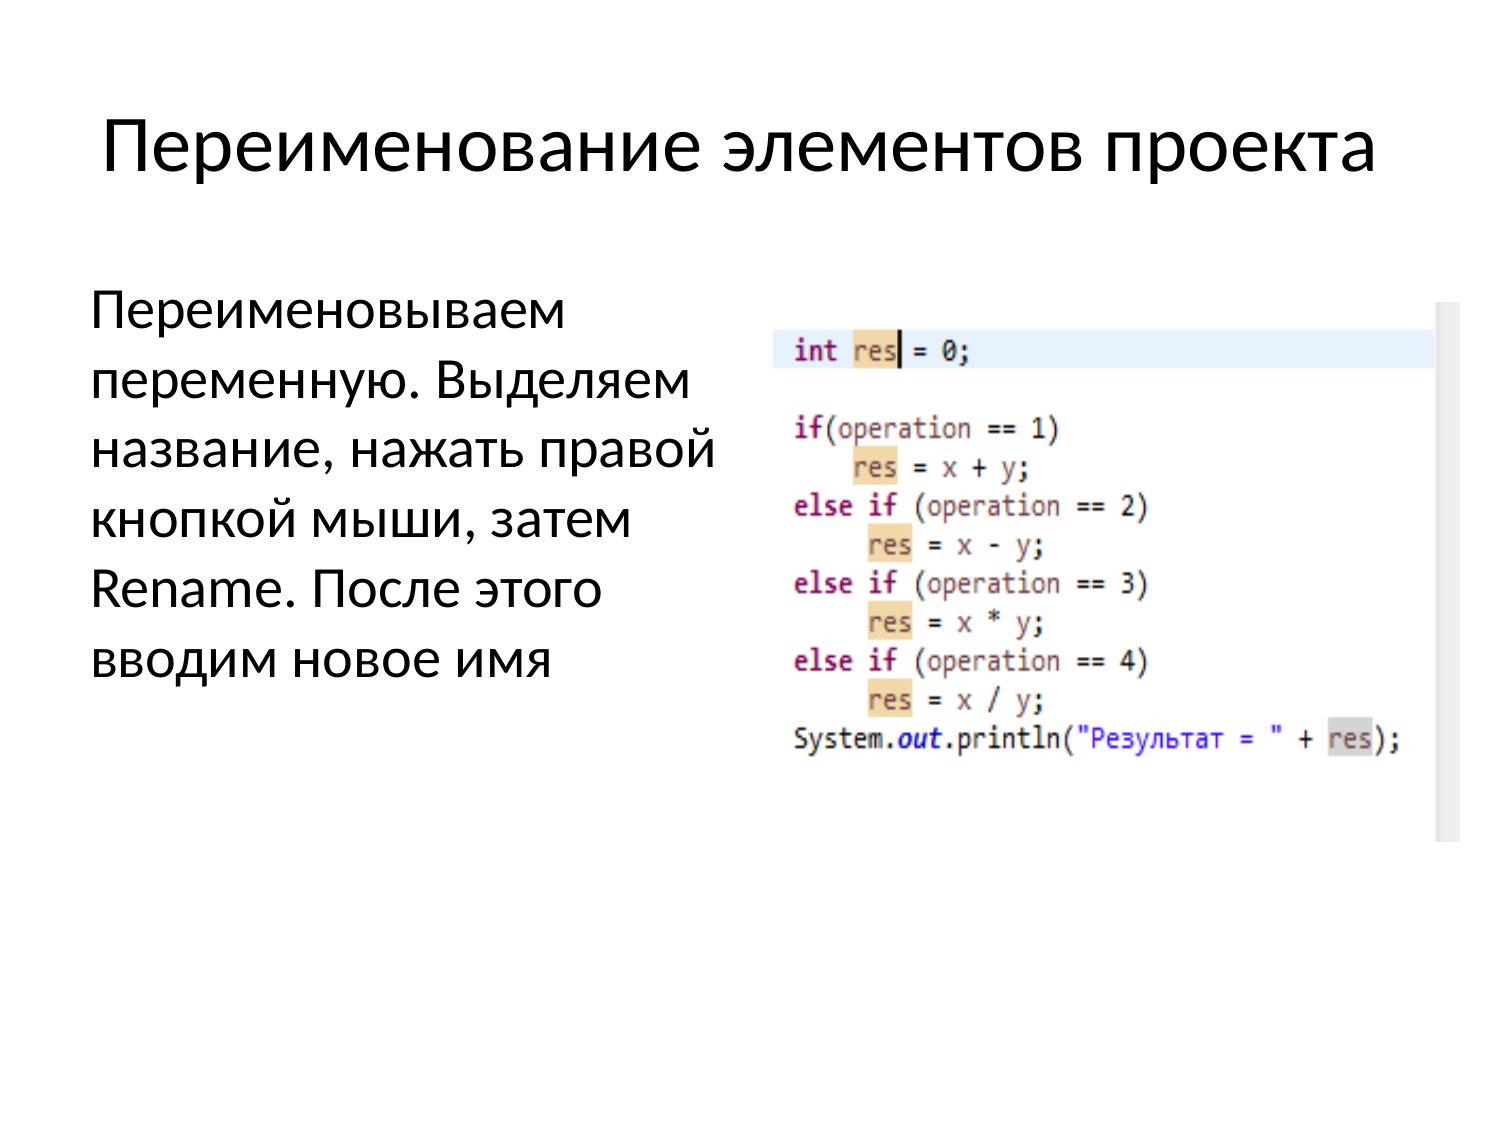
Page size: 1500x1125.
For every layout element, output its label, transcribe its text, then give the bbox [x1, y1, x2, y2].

list Переименовываем переменную. Выделяем название, нажать правой кнопкой мыши, затем Rename. После этого вводим новое имя [75, 262, 750, 1005]
picture [773, 302, 1460, 842]
title Переименование элементов проекта [75, 45, 1425, 233]
